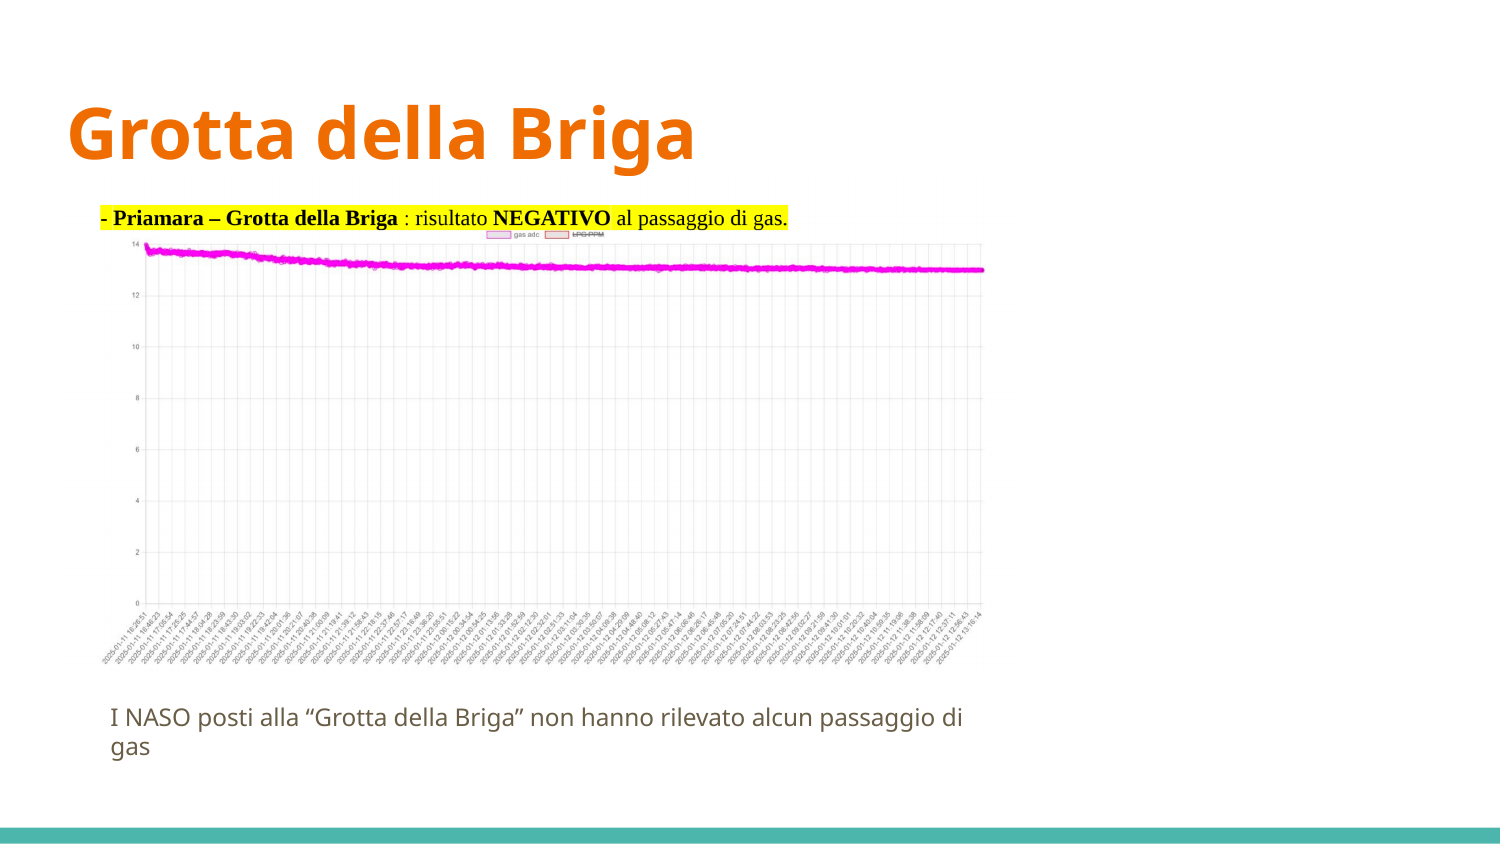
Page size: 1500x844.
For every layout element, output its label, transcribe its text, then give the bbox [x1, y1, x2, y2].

text_box I NASO posti alla “Grotta della Briga” non hanno rilevato alcun passaggio di gas [95, 686, 993, 776]
title Grotta della Briga [51, 72, 1449, 189]
picture [64, 176, 1017, 677]
